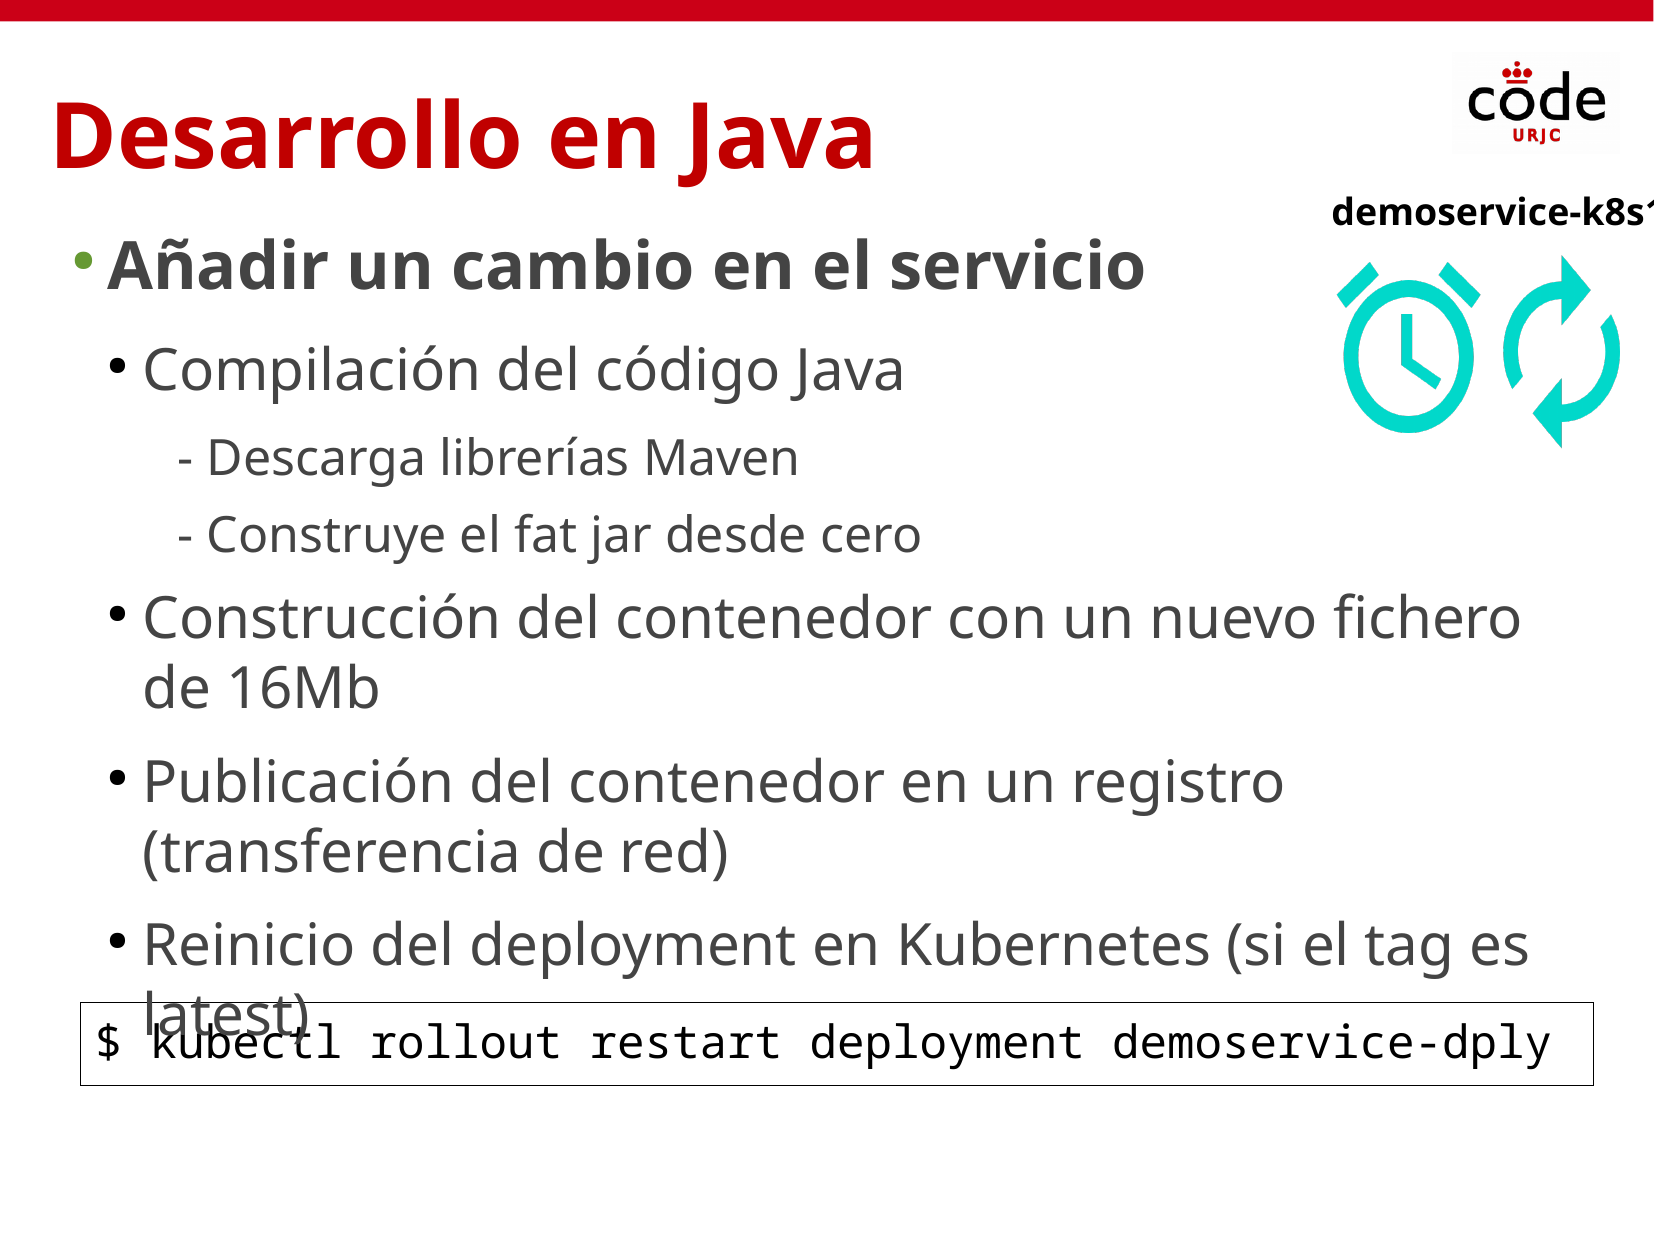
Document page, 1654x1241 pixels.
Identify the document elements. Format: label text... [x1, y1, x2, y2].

list Añadir un cambio en el servicio Compilación del código Java - Descarga librerías Maven - Construye el fat jar desde cero Construcción del contenedor con un nuevo fichero de 16Mb Publicación del contenedor en un registro (transferencia de red) Reinicio del deployment en Kubernetes (si el tag es latest) [56, 215, 1583, 1054]
text_box demoservice-k8s1 [1316, 178, 1654, 242]
title Desarrollo en Java [34, 62, 1437, 126]
text_box $ kubectl rollout restart deployment demoservice-dply [80, 1002, 1594, 1086]
picture [1322, 246, 1649, 457]
picture [1452, 52, 1620, 154]
